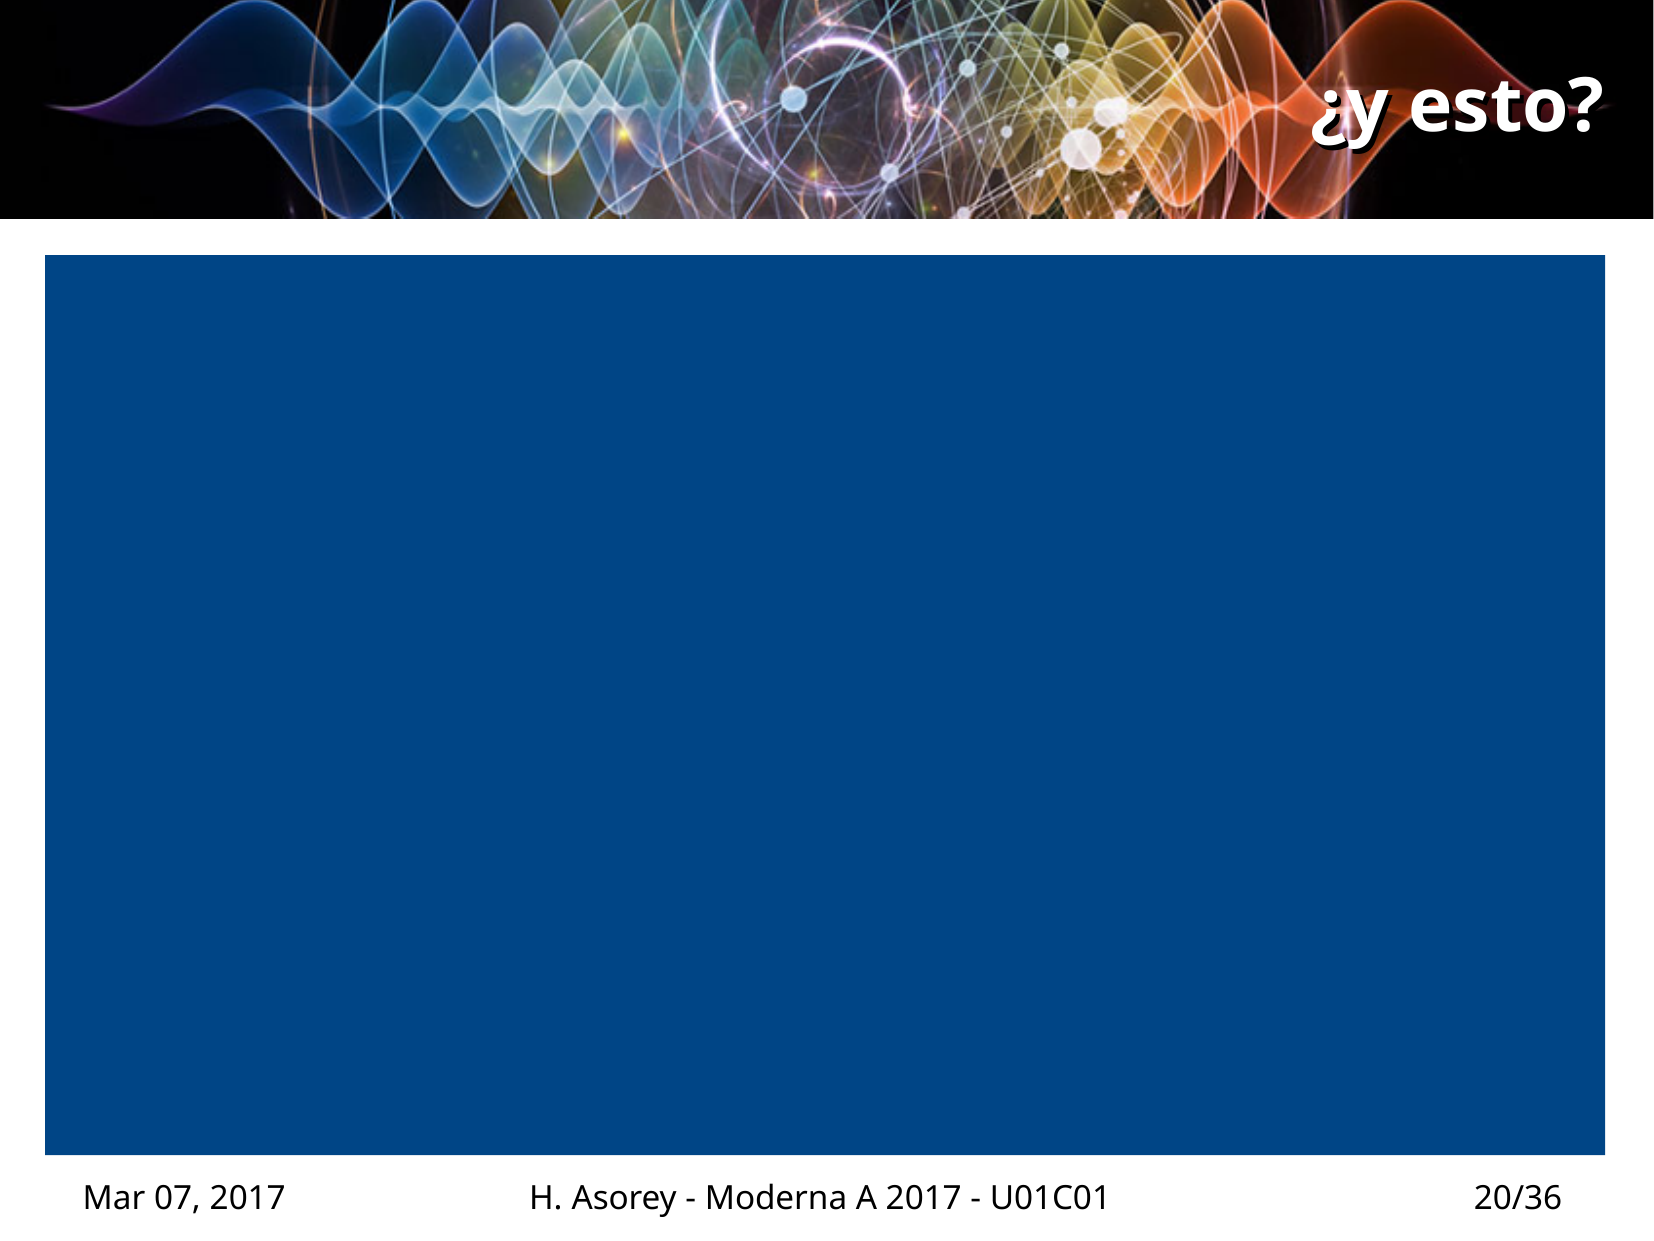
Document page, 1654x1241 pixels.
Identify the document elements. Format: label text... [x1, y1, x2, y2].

title ¿y esto? [45, 15, 1606, 191]
picture [0, 0, 1654, 219]
text_box [45, 255, 1606, 1156]
